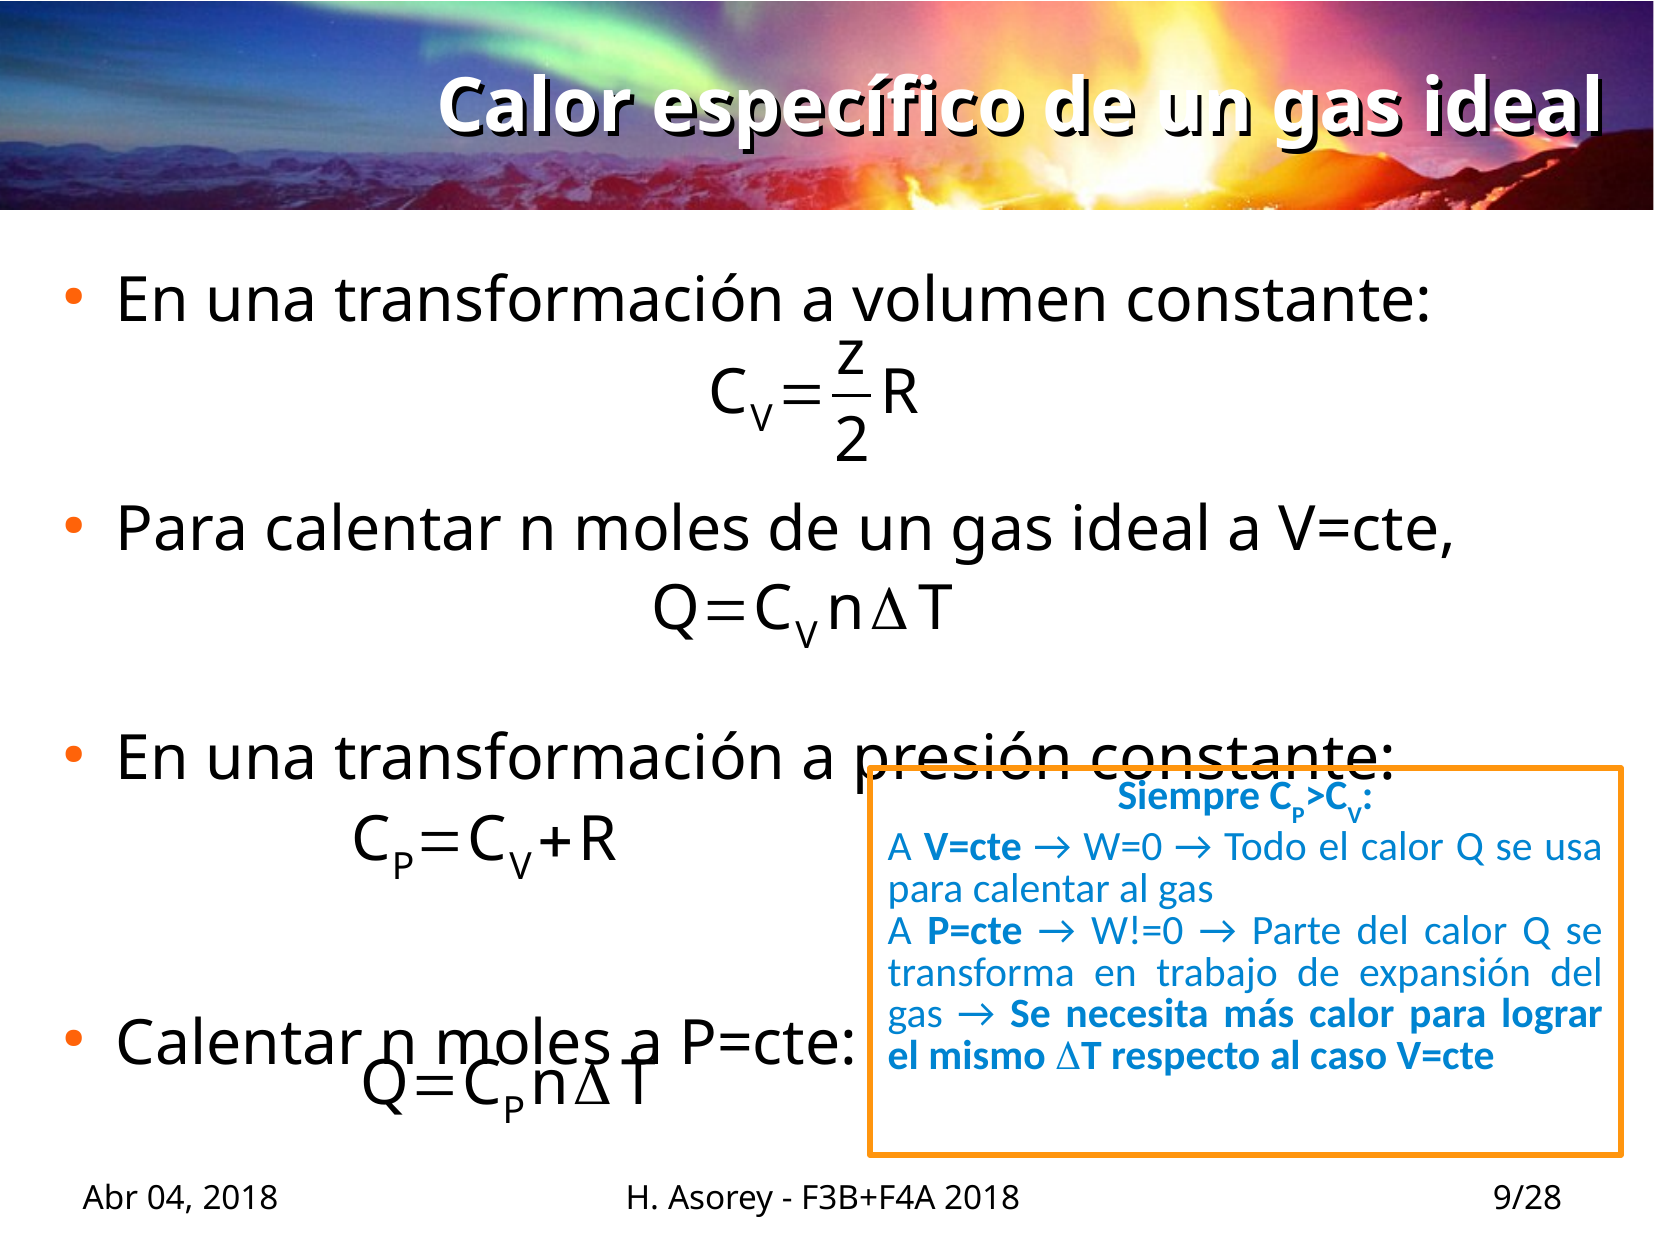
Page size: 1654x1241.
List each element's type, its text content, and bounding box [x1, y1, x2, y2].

picture [0, 1, 1654, 210]
chart [701, 315, 926, 477]
chart [345, 800, 624, 888]
chart [645, 570, 961, 658]
chart [353, 1044, 664, 1132]
title Calor específico de un gas ideal [45, 15, 1606, 191]
text_box Siempre CP>CV: A V=cte → W=0 → Todo el calor Q se usa para calentar al gas A P=cte → W!=0 → Parte del calor Q se transforma en trabajo de expansión del gas → Se necesita más calor para lograr el mismo DT respecto al caso V=cte [870, 768, 1621, 1156]
list En una transformación a volumen constante: Para calentar n moles de un gas ideal a V=cte, En una transformación a presión constante: Calentar n moles a P=cte: [45, 255, 1606, 1156]
